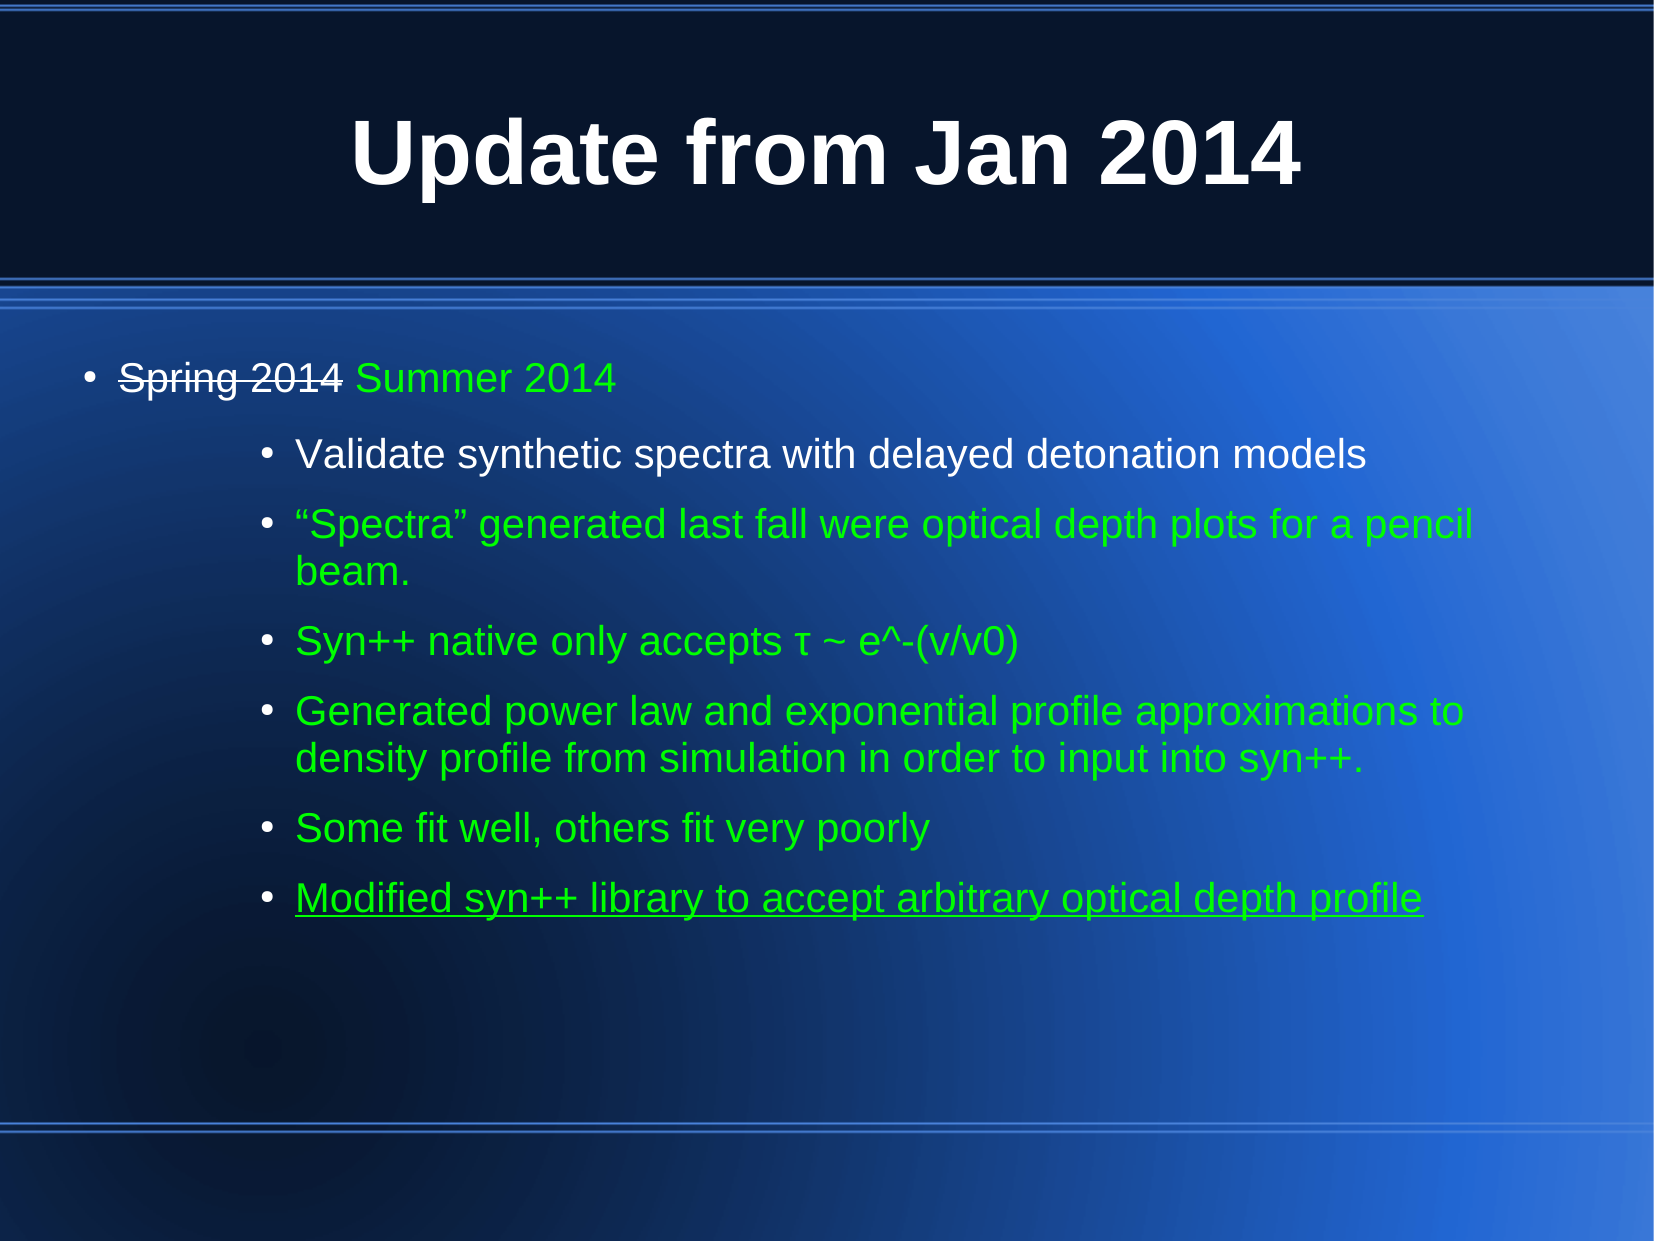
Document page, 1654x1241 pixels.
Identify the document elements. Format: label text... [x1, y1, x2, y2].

picture [0, 0, 1654, 1241]
title Update from Jan 2014 [82, 49, 1571, 257]
list Spring 2014 Summer 2014 Validate synthetic spectra with delayed detonation models “Spectra” generated last fall were optical depth plots for a pencil beam. Syn++ native only accepts τ ~ e^-(v/v0) Generated power law and exponential profile approximations to density profile from simulation in order to input into syn++. Some fit well, others fit very poorly Modified syn++ library to accept arbitrary optical depth profile [82, 355, 1571, 1174]
